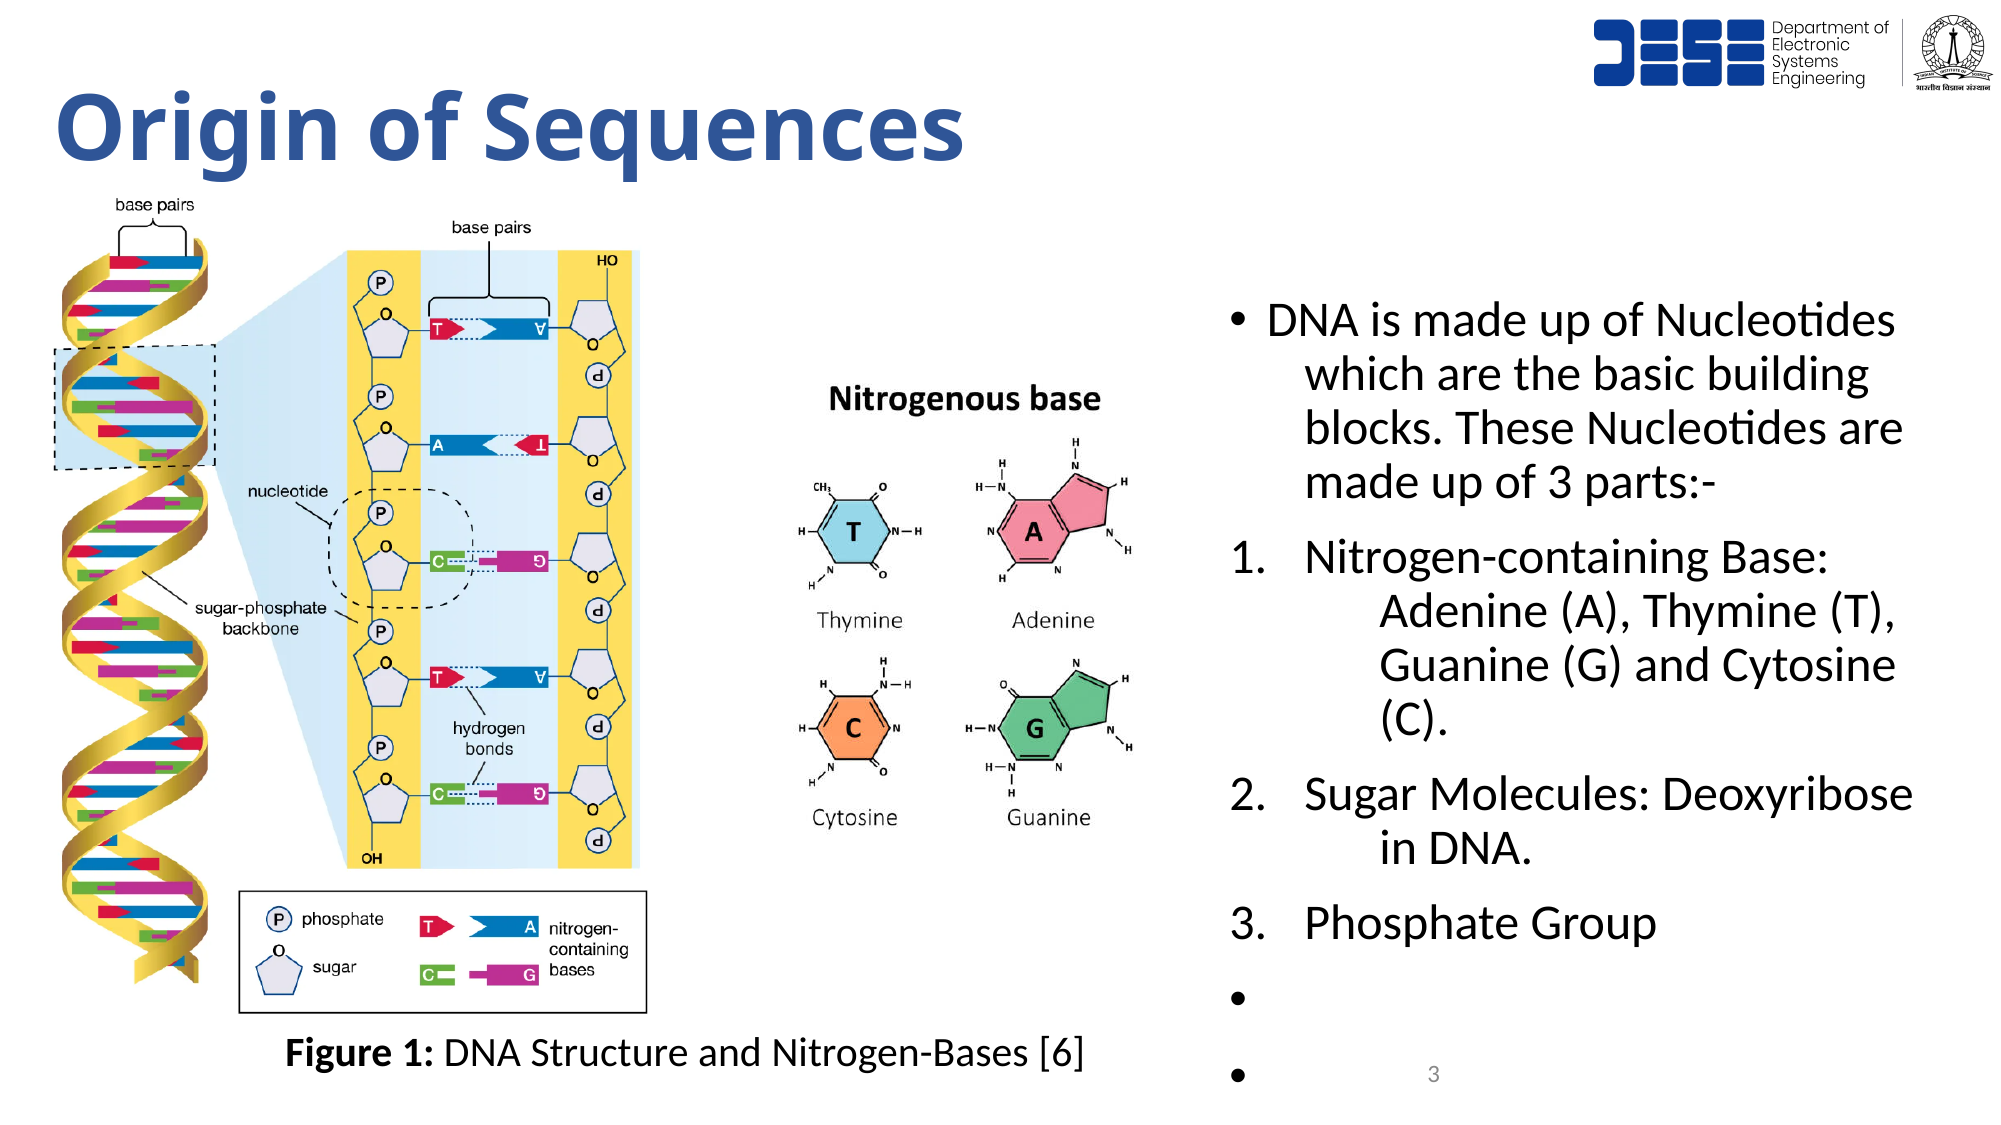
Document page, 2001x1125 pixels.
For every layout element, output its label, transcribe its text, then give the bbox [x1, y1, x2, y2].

picture [714, 356, 1216, 857]
title Origin of Sequences [38, 22, 1764, 240]
text_box DNA is made up of Nucleotides which are the basic building blocks. These Nucleotides are made up of 3 parts:- Nitrogen-containing Base: Adenine (A), Thymine (T), Guanine (G) and Cytosine (C). Sugar Molecules: Deoxyribose in DNA. Phosphate Group [1214, 205, 1959, 920]
picture [32, 191, 663, 1016]
text_box Figure 1: DNA Structure and Nitrogen-Bases [6] [267, 1017, 1104, 1084]
text_box [1412, 1042, 1863, 1103]
